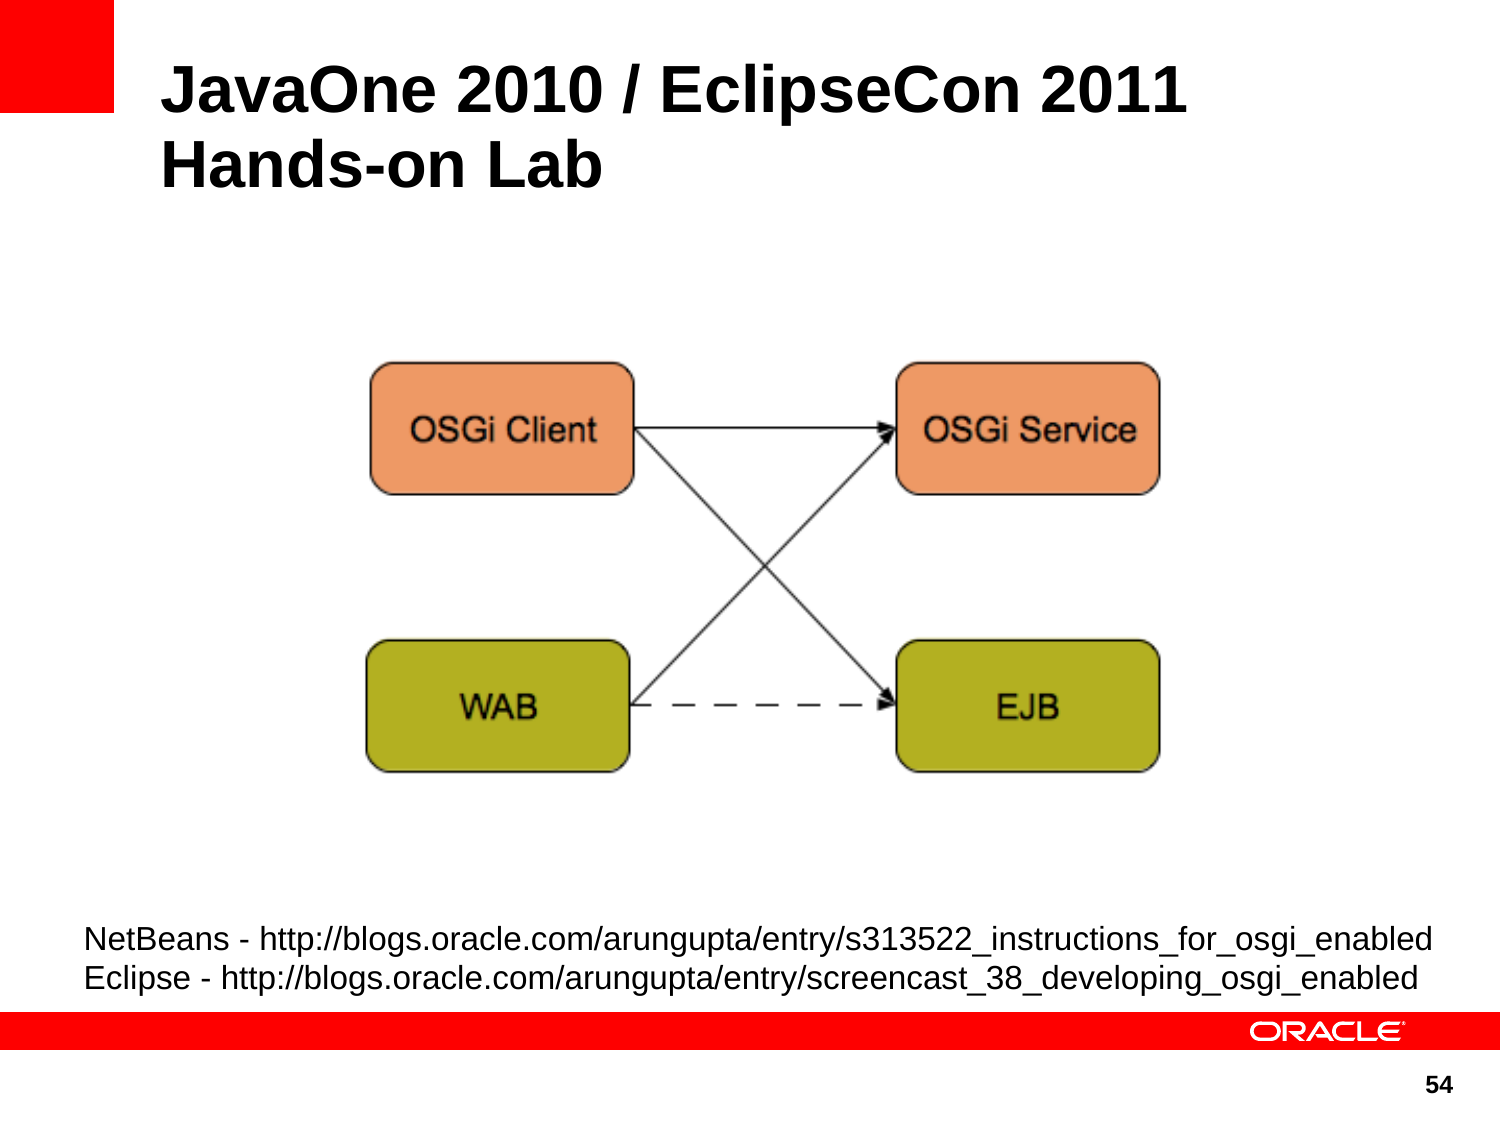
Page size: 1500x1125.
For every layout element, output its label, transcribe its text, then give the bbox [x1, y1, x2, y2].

picture [0, 0, 114, 113]
text_box NetBeans - http://blogs.oracle.com/arungupta/entry/s313522_instructions_for_osgi_enabled Eclipse - http://blogs.oracle.com/arungupta/entry/screencast_38_developing_osgi_enabled [54, 916, 1465, 997]
picture [0, 1012, 1500, 1050]
title JavaOne 2010 / EclipseCon 2011 Hands-on Lab [145, 42, 1390, 213]
picture [341, 350, 1184, 788]
